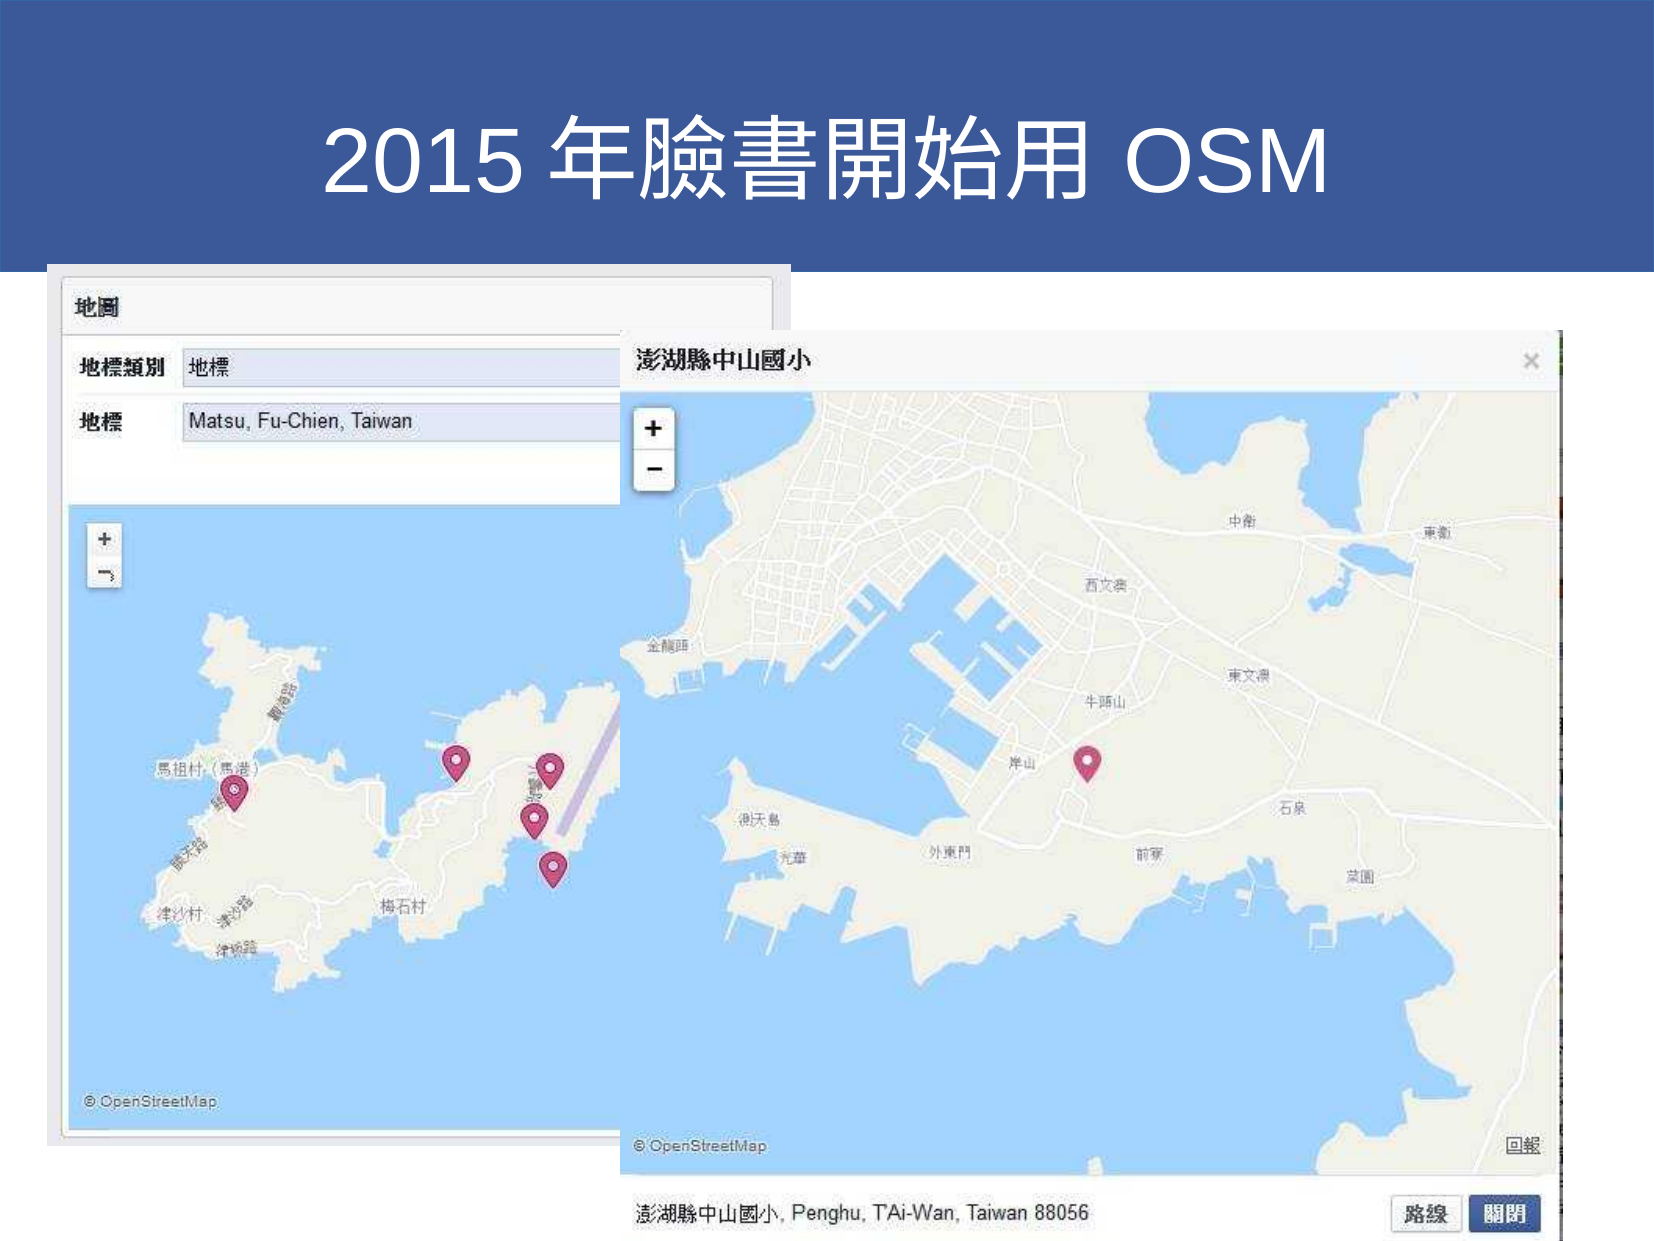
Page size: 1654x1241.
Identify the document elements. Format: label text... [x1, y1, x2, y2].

text_box [0, 0, 1654, 272]
title 2015年臉書開始用OSM [82, 49, 1571, 257]
picture [47, 264, 1563, 1241]
